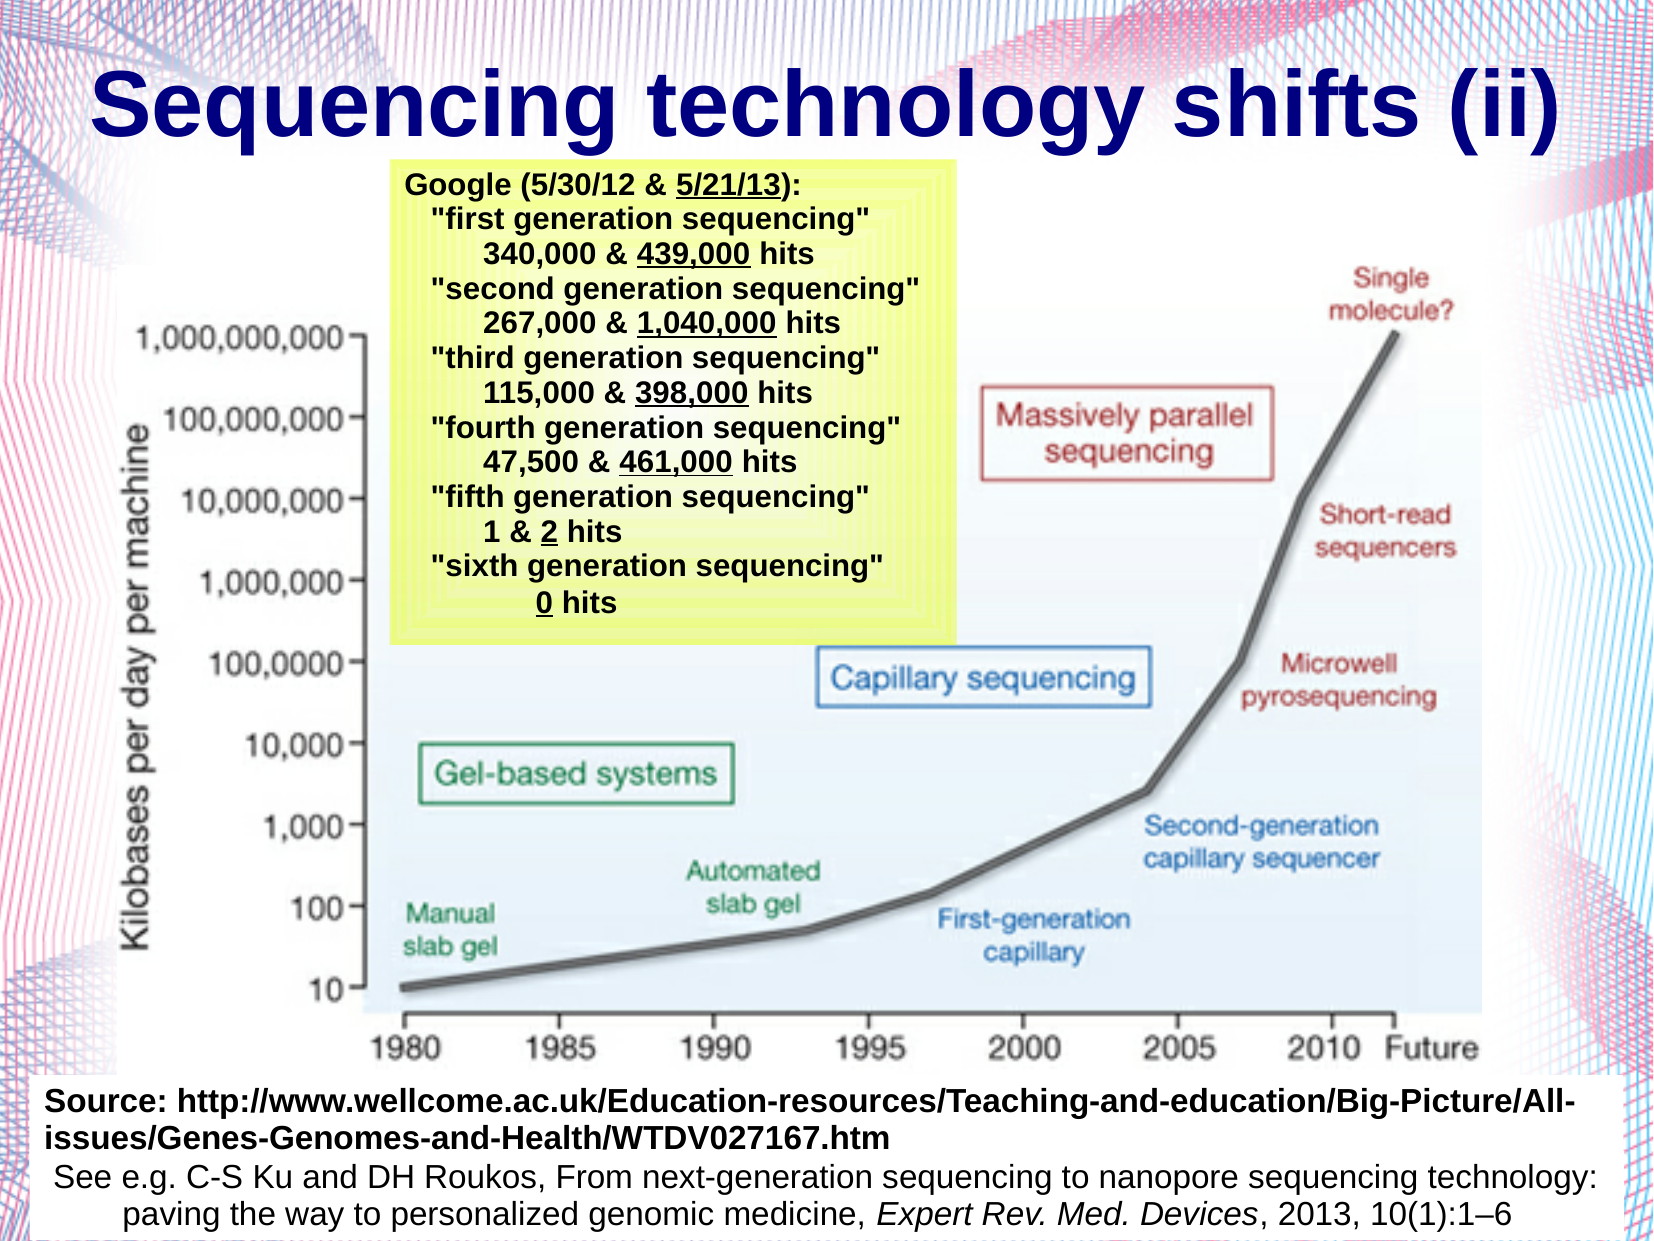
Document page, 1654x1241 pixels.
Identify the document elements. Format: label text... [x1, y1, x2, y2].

text_box Source: http://www.wellcome.ac.uk/Education-resources/Teaching-and-education/Big-Picture/All-issues/Genes-Genomes-and-Health/WTDV027167.htm [29, 1075, 1624, 1151]
text_box See e.g. C-S Ku and DH Roukos, From next-generation sequencing to nanopore sequencing technology: paving the way to personalized genomic medicine, Expert Rev. Med. Devices, 2013, 10(1):1–6 [29, 1151, 1625, 1241]
text_box Google (5/30/12 & 5/21/13): "first generation sequencing" 340,000 & 439,000 hits "second generation sequencing" 267,000 & 1,040,000 hits "third generation sequencing" 115,000 & 398,000 hits "fourth generation sequencing" 47,500 & 461,000 hits "fifth generation sequencing" 1 & 2 hits "sixth generation sequencing" 0 hits [389, 159, 957, 645]
title Sequencing technology shifts (ii) [82, 25, 1571, 184]
picture [0, 0, 1654, 1241]
